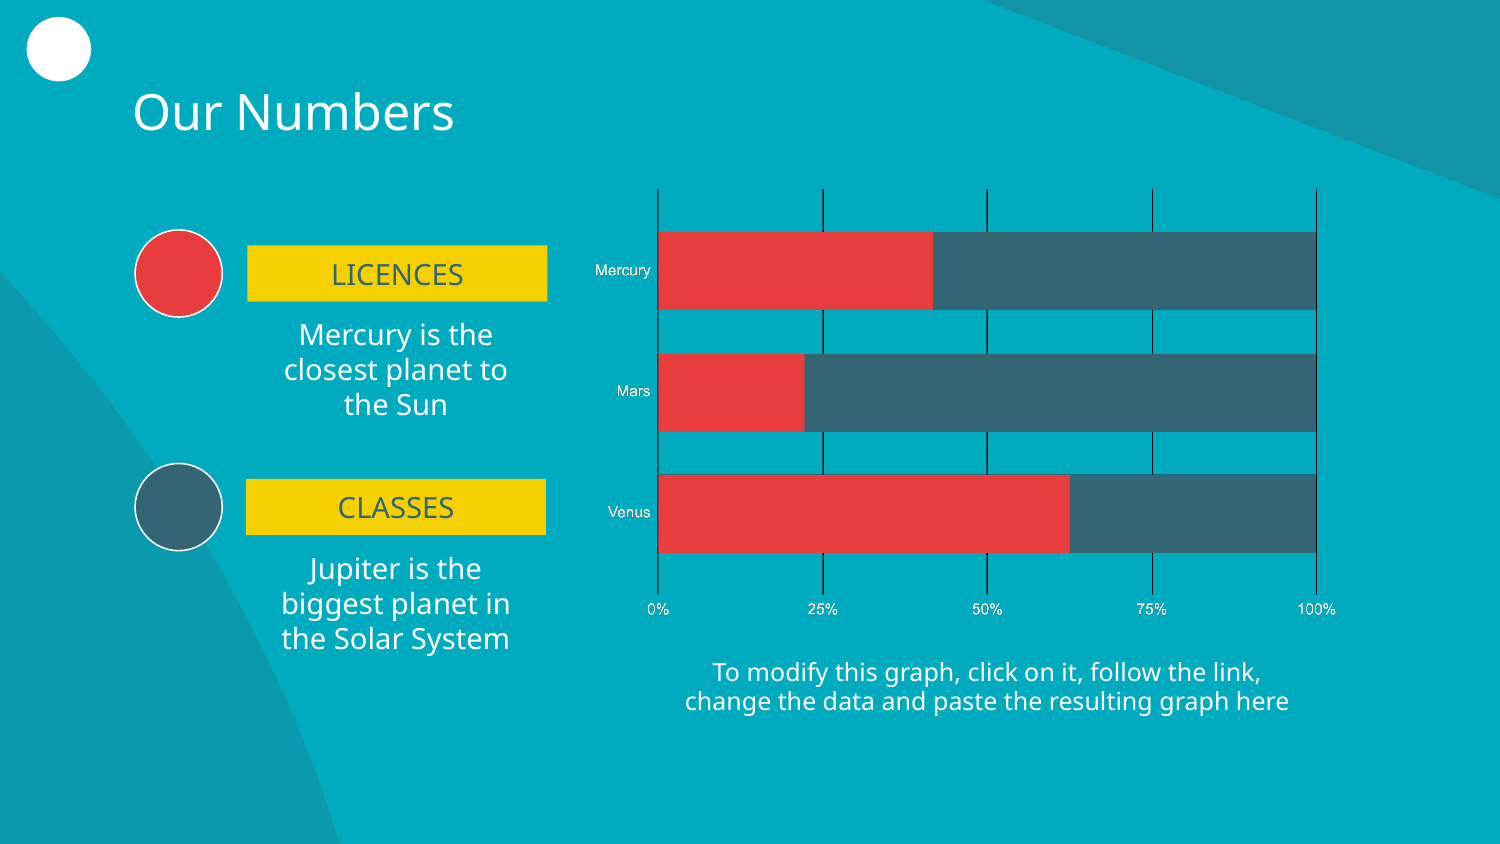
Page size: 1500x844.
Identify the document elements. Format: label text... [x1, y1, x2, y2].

text_box [135, 463, 223, 551]
picture [571, 165, 1340, 667]
text_box [27, 17, 91, 81]
text_box LICENCES [247, 245, 548, 302]
text_box [135, 229, 223, 318]
subtitle Jupiter is the biggest planet in the Solar System [246, 536, 546, 680]
title Our Numbers [116, 63, 1383, 158]
text_box CLASSES [245, 478, 546, 536]
text_box To modify this graph, click on it, follow the link, change the data and paste the resulting graph here [660, 640, 1315, 729]
subtitle Mercury is the closest planet to the Sun [246, 301, 546, 446]
